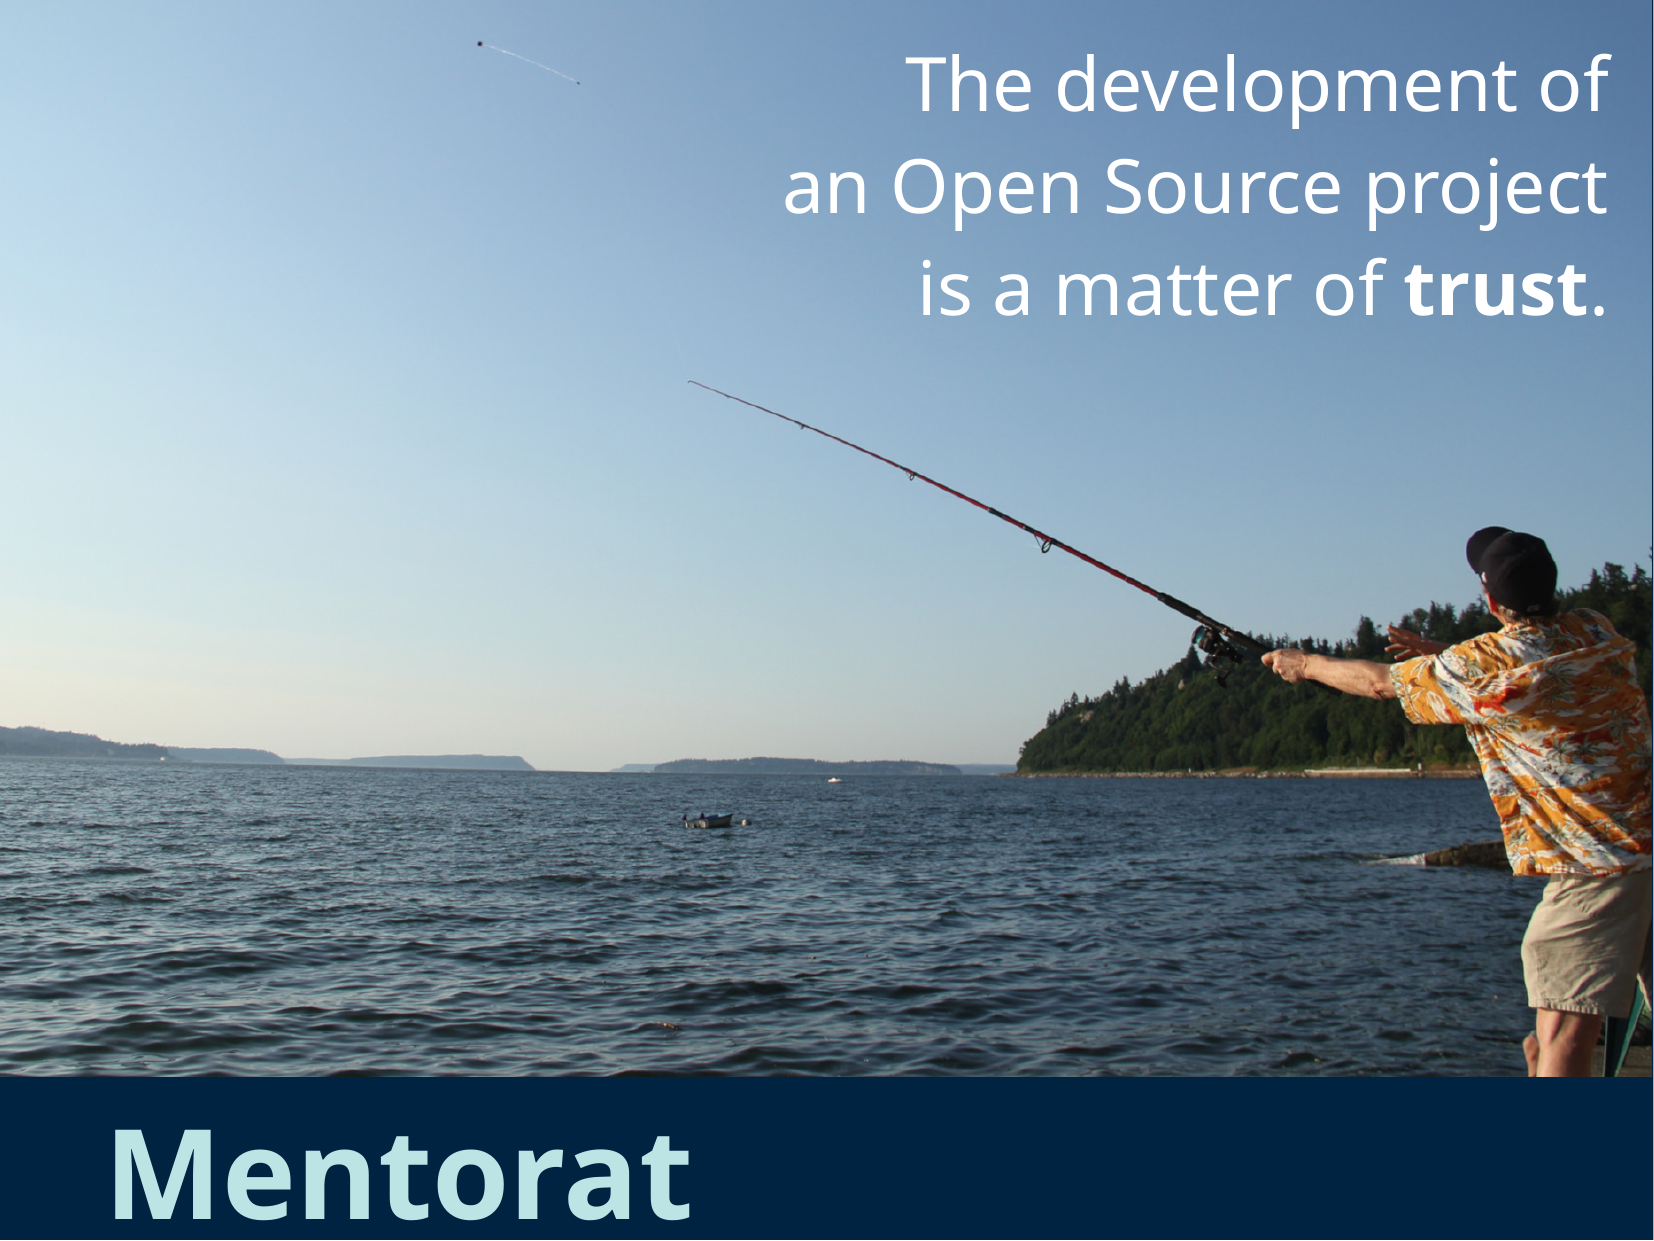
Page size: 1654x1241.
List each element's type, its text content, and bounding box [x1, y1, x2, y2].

picture [0, 0, 1652, 1077]
list The development of an Open Source project is a matter of trust. [47, 30, 1610, 926]
text_box Mentorat [89, 1078, 860, 1233]
